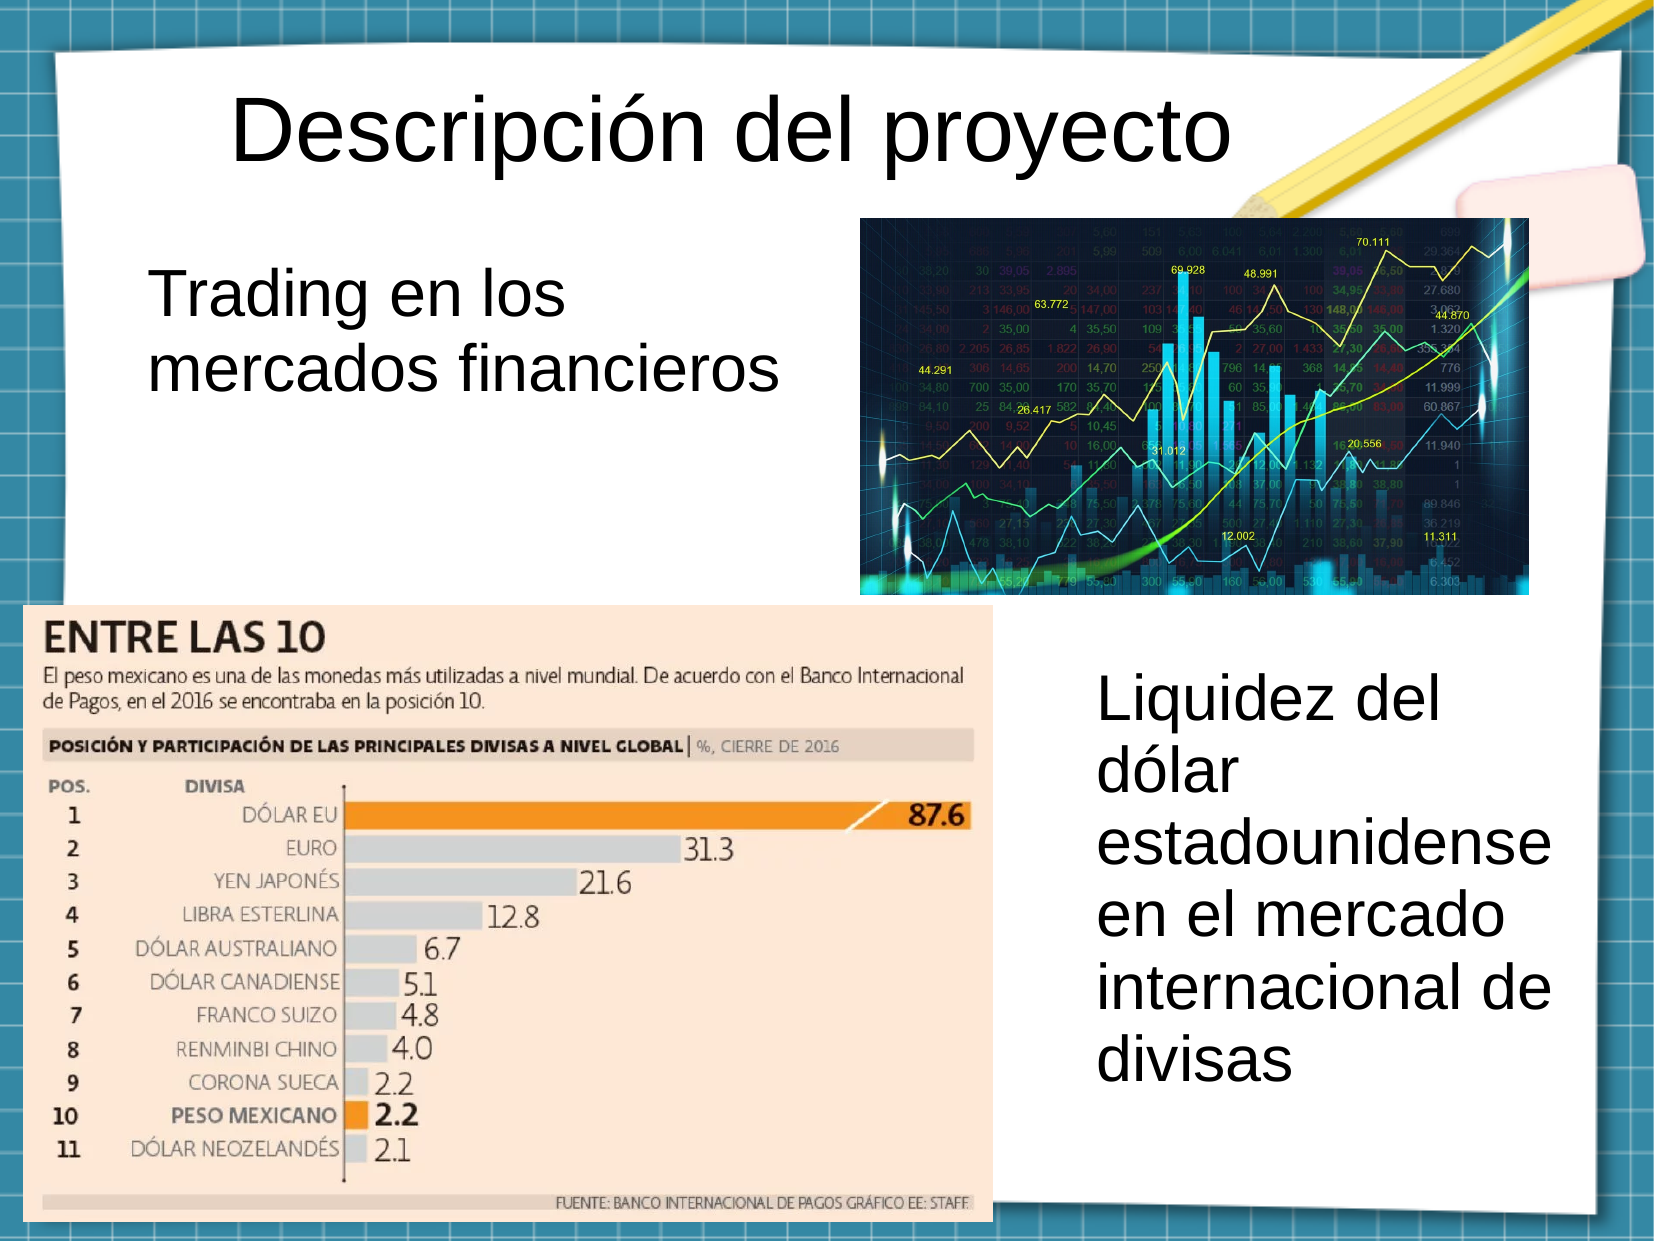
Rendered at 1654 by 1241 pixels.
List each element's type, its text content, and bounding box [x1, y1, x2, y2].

picture [0, 0, 1654, 1241]
list Trading en los mercados financieros [76, 256, 804, 520]
title Descripción del proyecto [0, 25, 1477, 233]
list Liquidez del dólar estadounidense en el mercado internacional de divisas [1027, 661, 1565, 1158]
